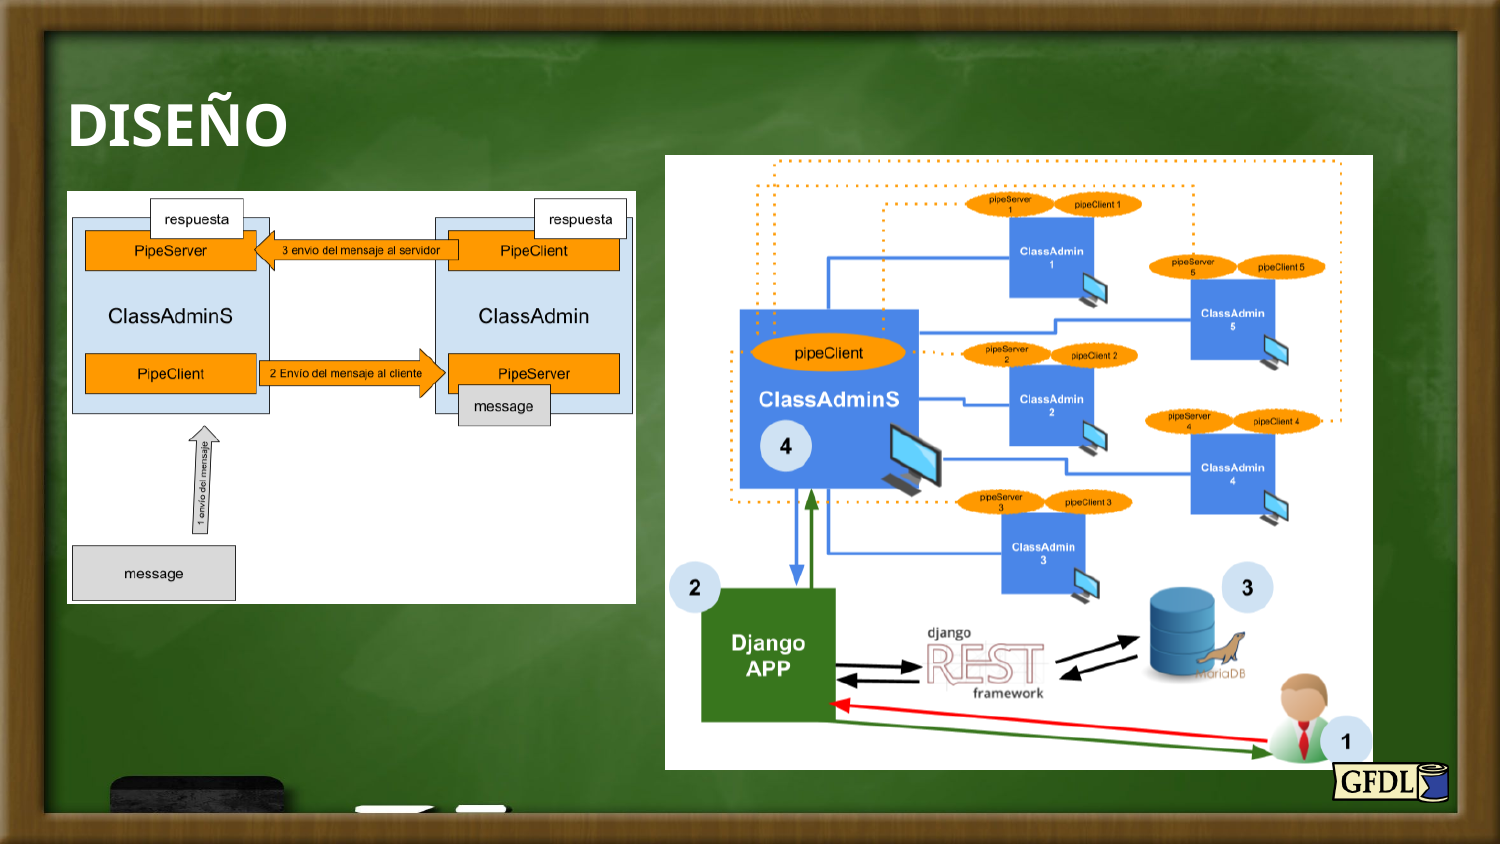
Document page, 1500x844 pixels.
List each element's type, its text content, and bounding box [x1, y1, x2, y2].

picture [0, 0, 1500, 844]
title DISEÑO [51, 72, 1449, 167]
